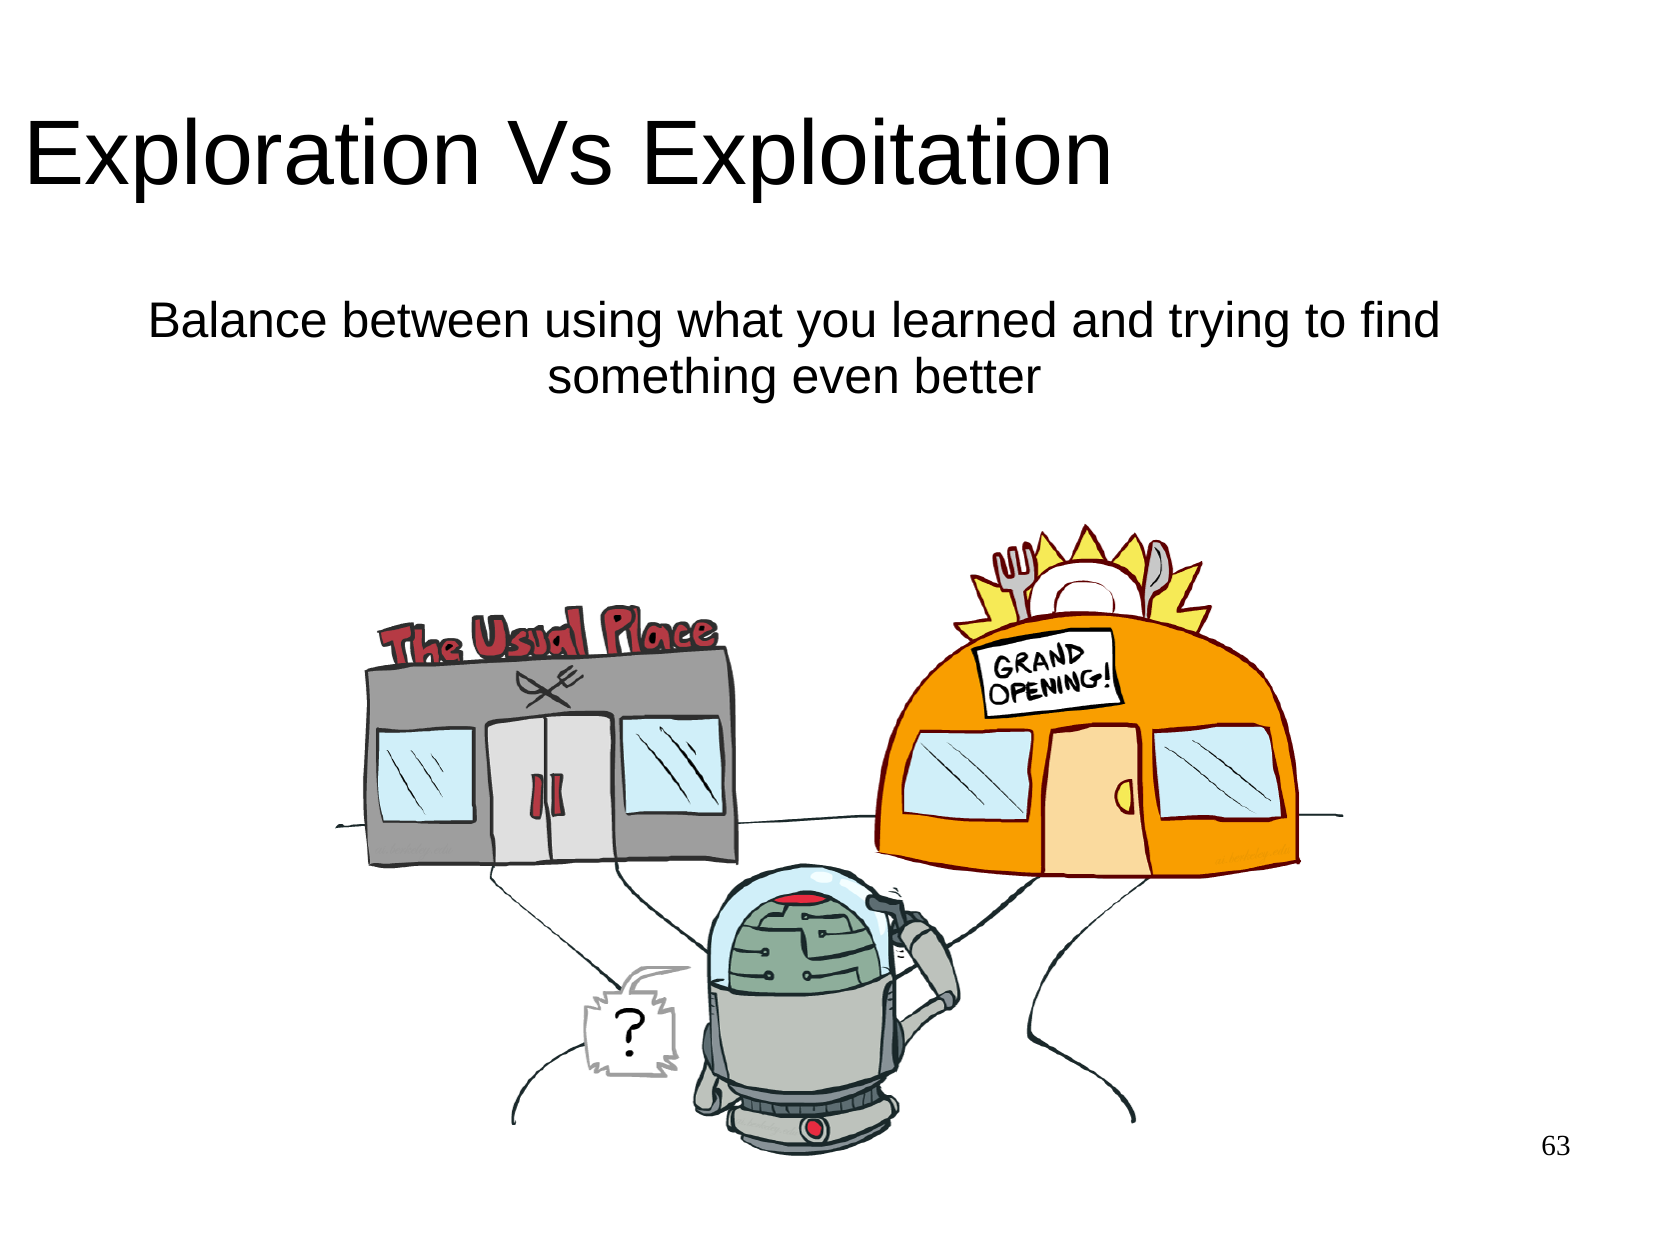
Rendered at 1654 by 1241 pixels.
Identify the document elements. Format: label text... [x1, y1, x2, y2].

picture [295, 463, 1361, 1174]
text_box Balance between using what you learned and trying to find something even better [75, 285, 1515, 413]
title Exploration Vs Exploitation [23, 49, 1512, 257]
